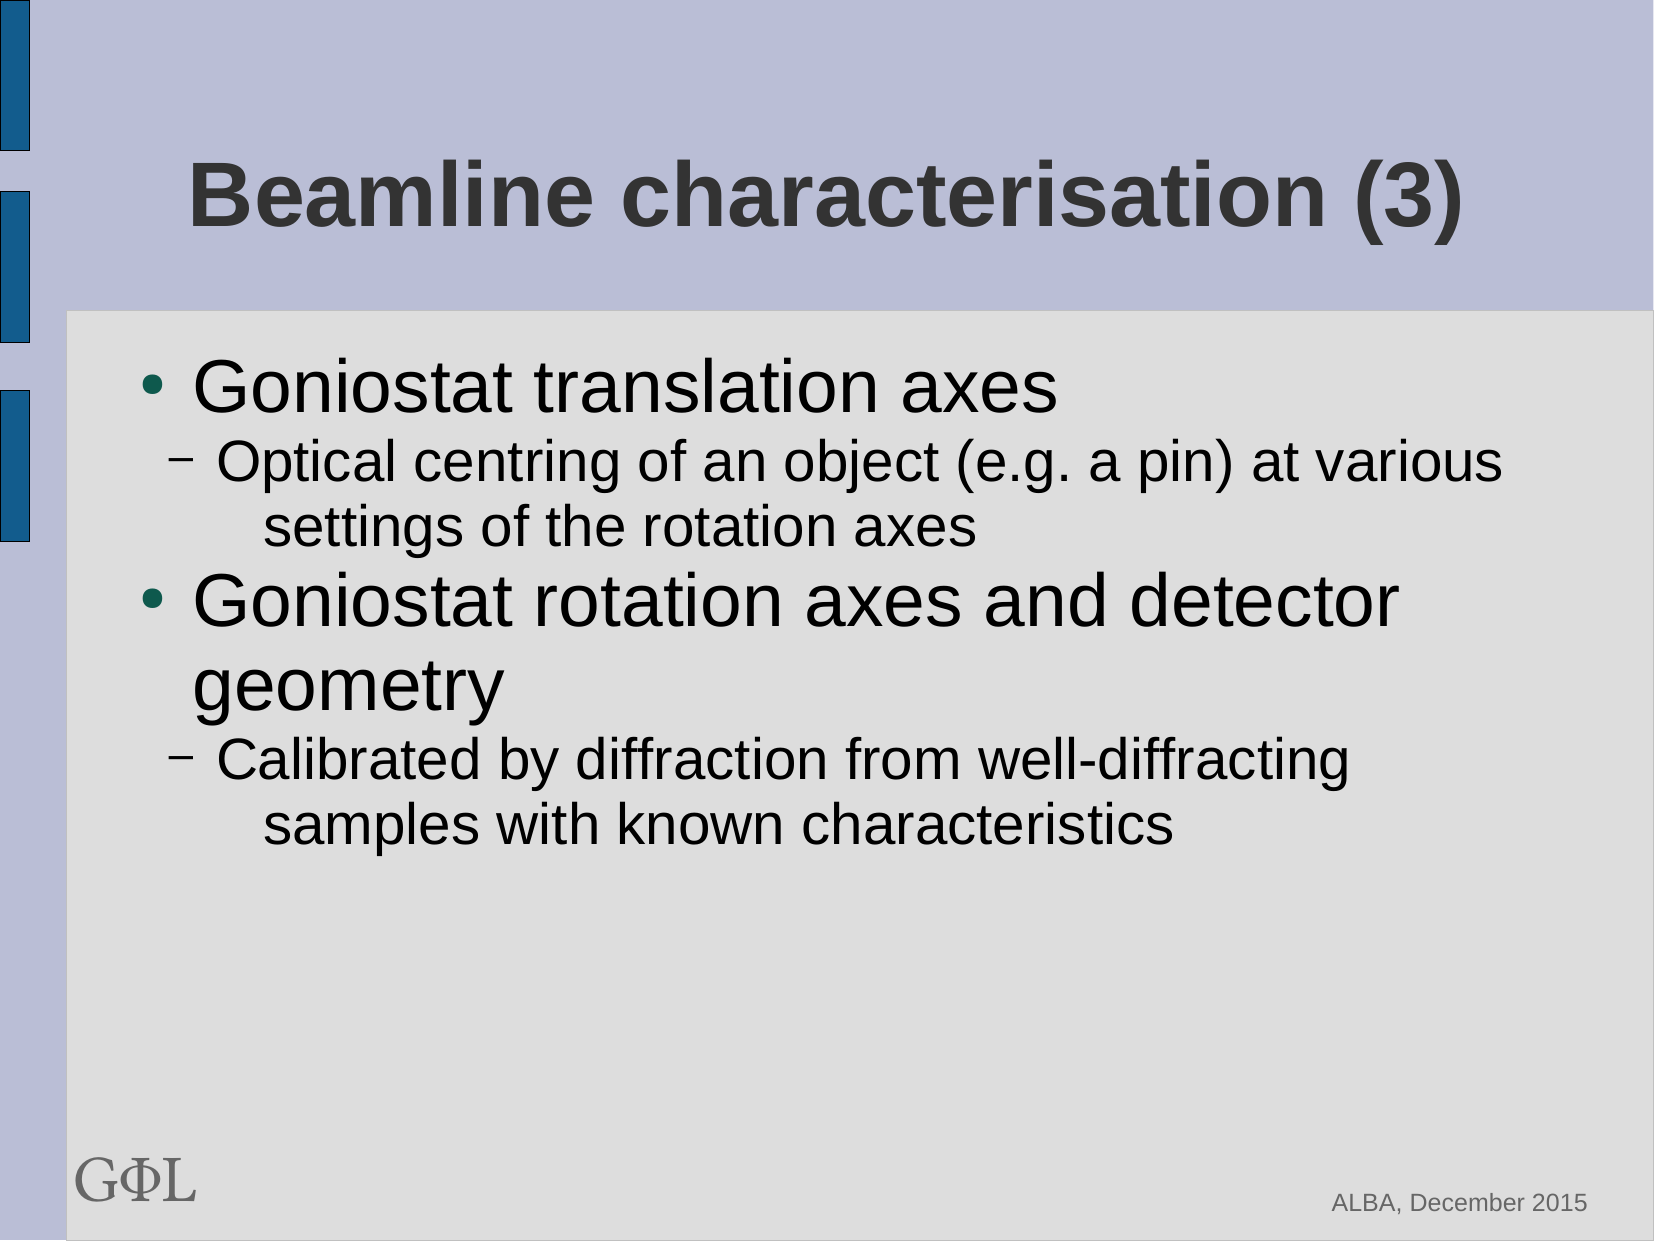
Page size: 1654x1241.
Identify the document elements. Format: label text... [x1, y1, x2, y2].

list Goniostat translation axes Optical centring of an object (e.g. a pin) at various settings of the rotation axes Goniostat rotation axes and detector geometry Calibrated by diffraction from well-diffracting samples with known characteristics [121, 344, 1534, 1164]
title Beamline characterisation (3) [121, 91, 1534, 299]
